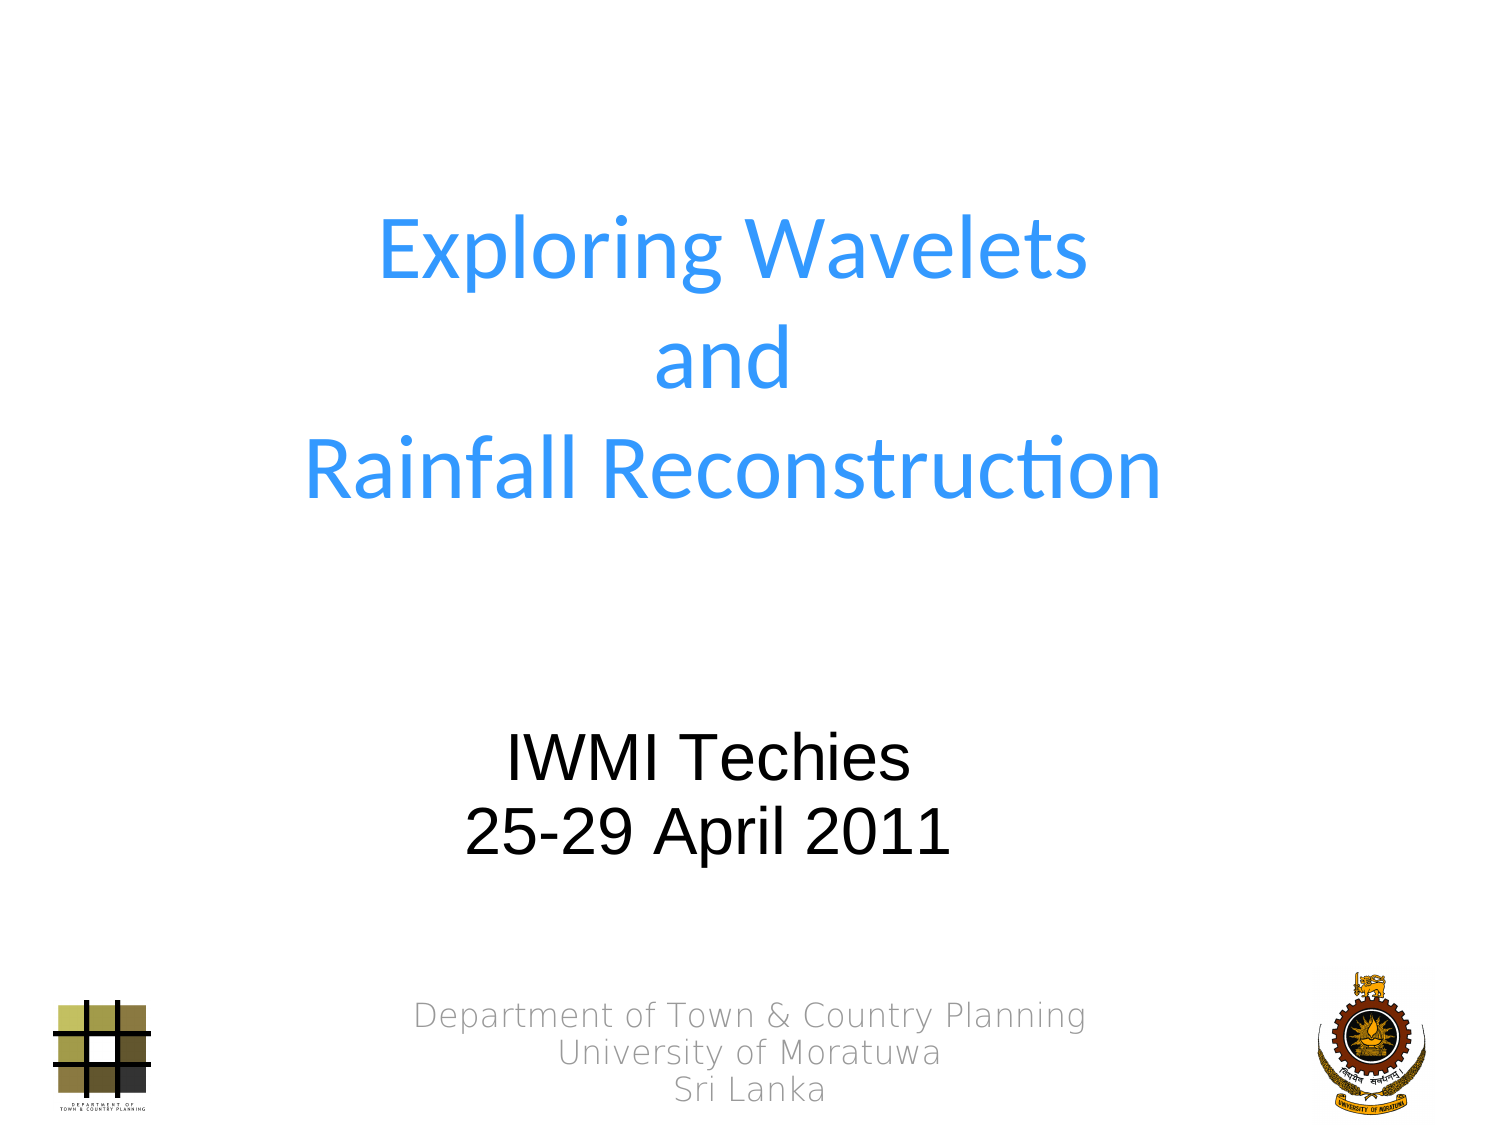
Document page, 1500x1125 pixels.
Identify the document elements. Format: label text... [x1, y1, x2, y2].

picture [1312, 966, 1435, 1125]
text_box Exploring Wavelets and Rainfall Reconstruction [187, 179, 1282, 526]
text_box IWMI Techies 25-29 April 2011 [450, 708, 1039, 901]
picture [53, 1000, 151, 1111]
